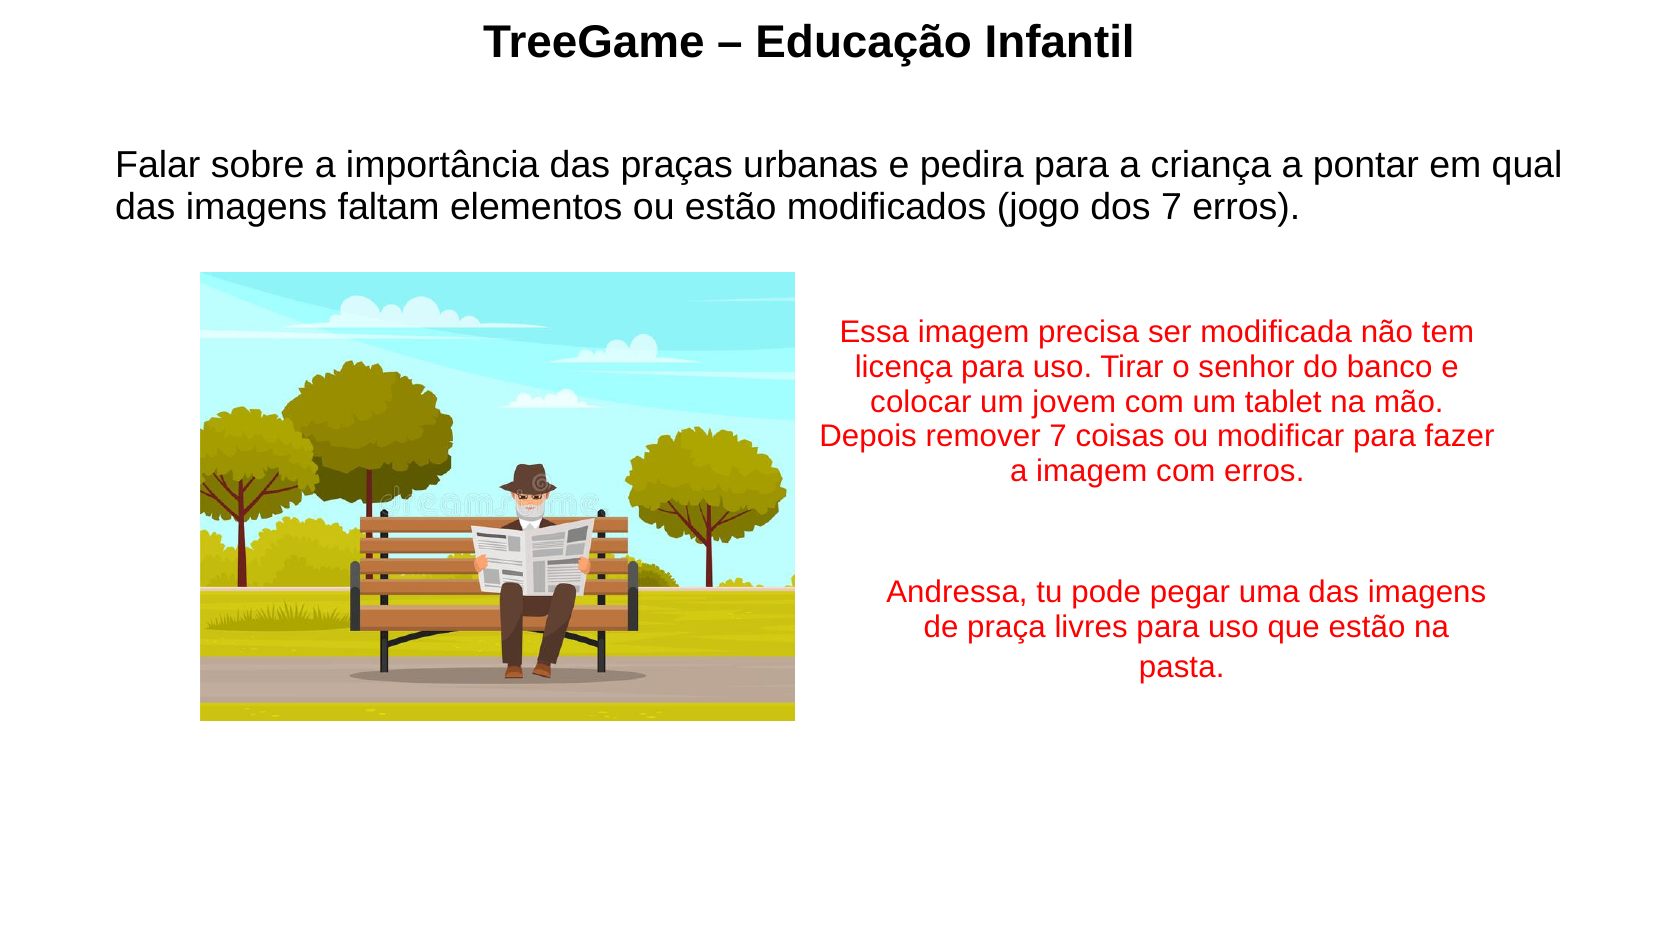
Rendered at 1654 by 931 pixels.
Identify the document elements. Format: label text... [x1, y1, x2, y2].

text_box Essa imagem precisa ser modificada não tem licença para uso. Tirar o senhor do banco e colocar um jovem com um tablet na mão. Depois remover 7 coisas ou modificar para fazer a imagem com erros. [803, 307, 1512, 704]
text_box Andressa, tu pode pegar uma das imagens de praça livres para uso que estão na pasta. [862, 566, 1512, 763]
picture [200, 272, 795, 721]
text_box Falar sobre a importância das praças urbanas e pedira para a criança a pontar em qual das imagens faltam elementos ou estão modificados (jogo dos 7 erros). [100, 135, 1589, 403]
title TreeGame – Educação Infantil [248, 11, 1371, 71]
